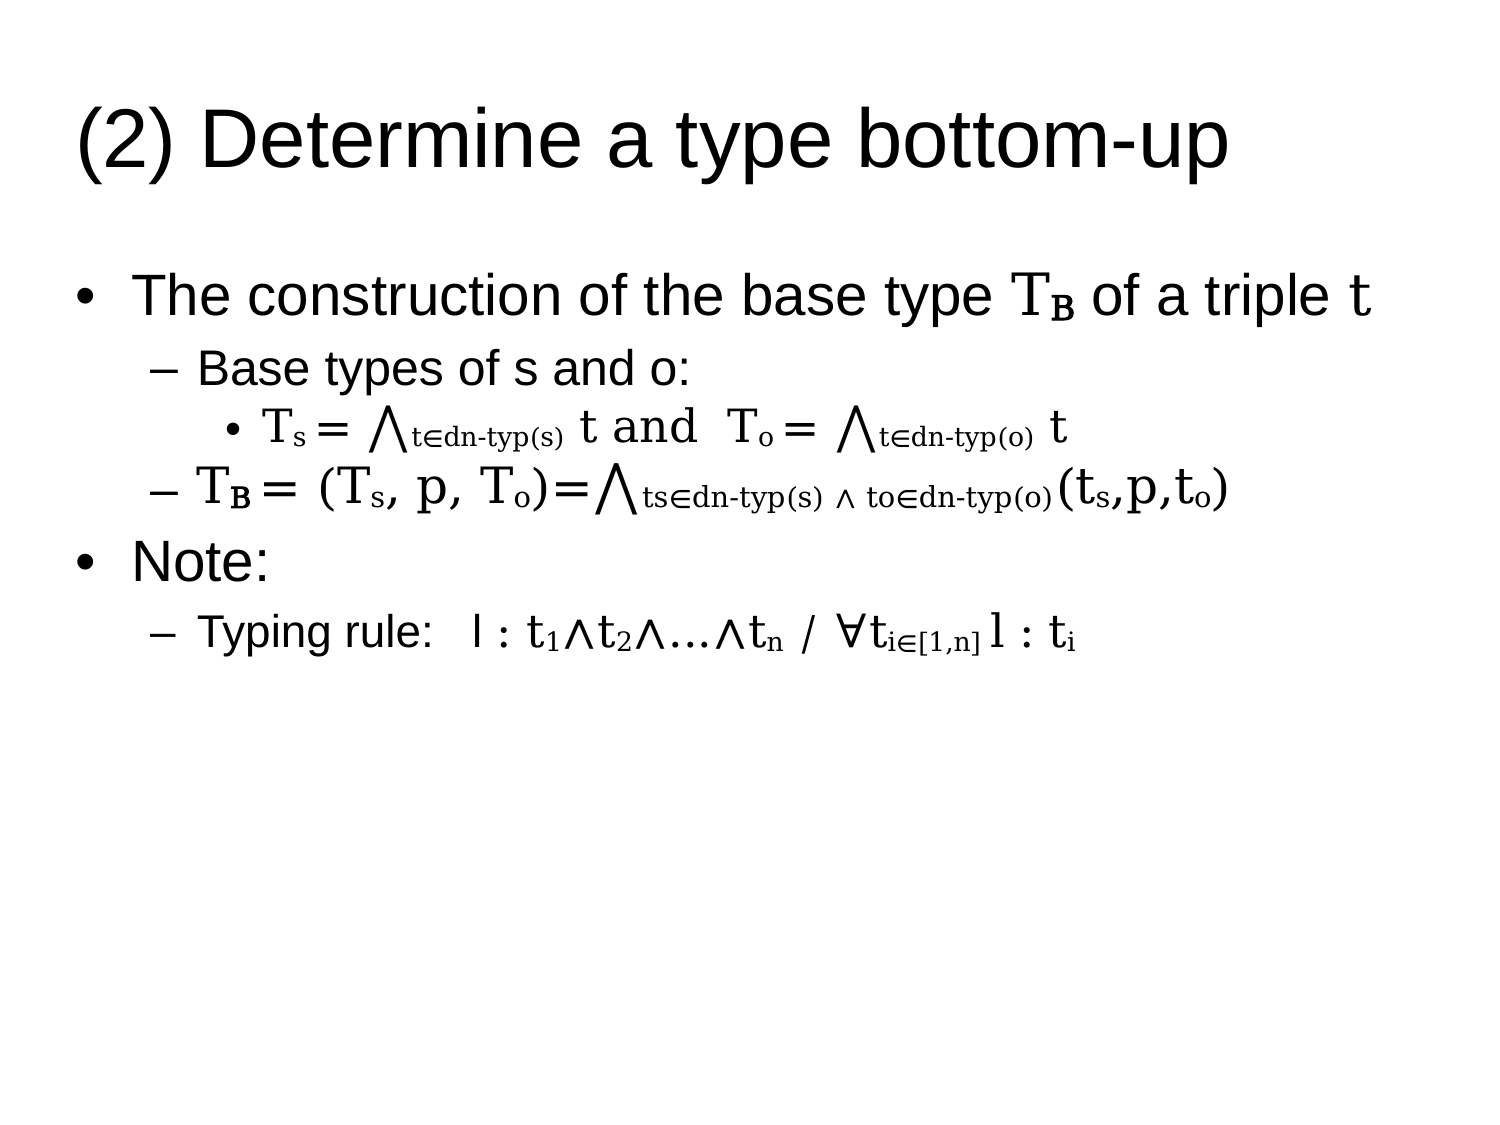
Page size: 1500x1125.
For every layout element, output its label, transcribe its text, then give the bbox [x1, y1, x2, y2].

list The construction of the base type TB of a triple t Base types of s and o: Ts = ⋀t∈dn-typ(s) t and To = ⋀t∈dn-typ(o) t TB = (Ts, p, To)=⋀ts∈dn-typ(s) ∧ to∈dn-typ(o)(ts,p,to) Note: Typing rule: l : t1∧t2∧...∧tn / ∀ti∈[1,n] l : ti [75, 262, 1477, 1055]
title (2) Determine a type bottom-up [75, 45, 1426, 233]
